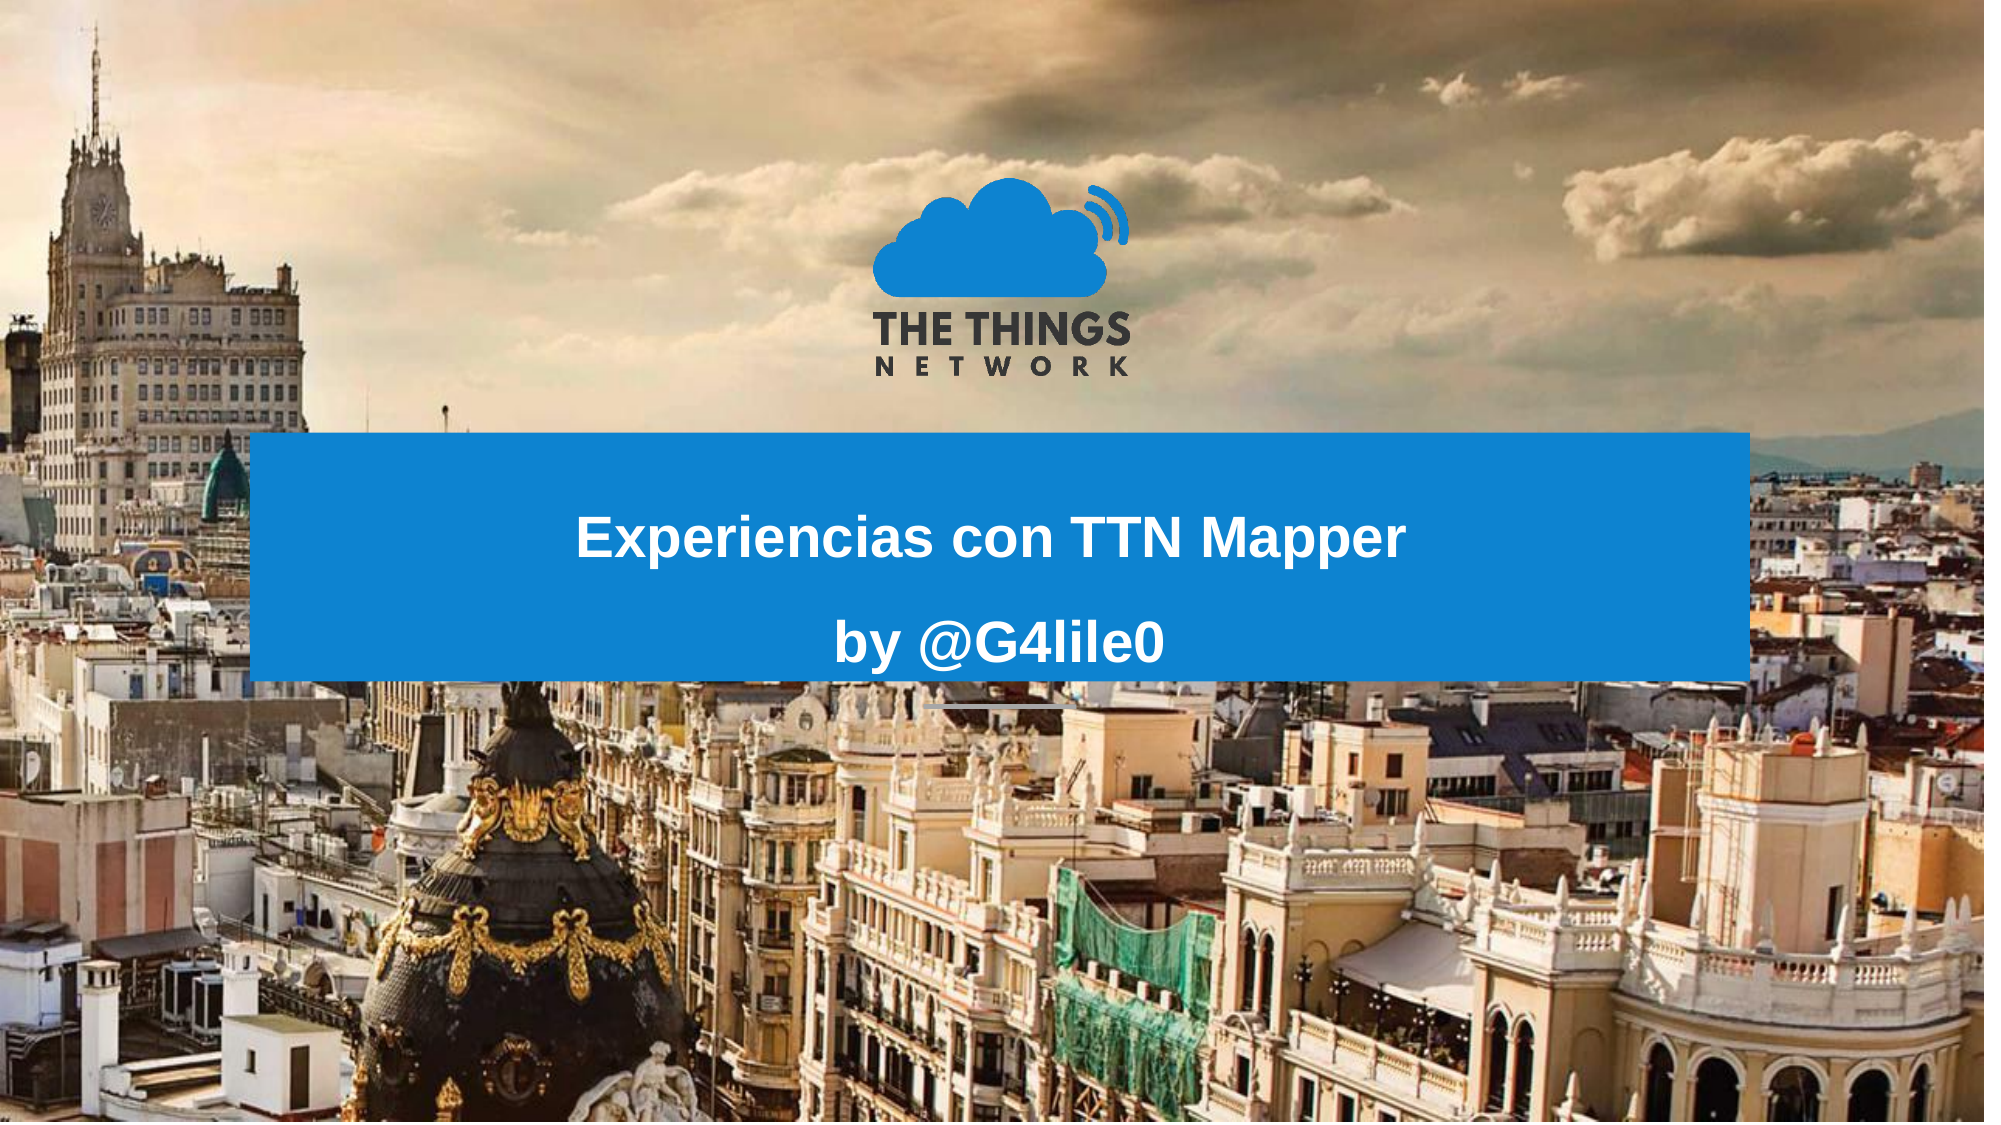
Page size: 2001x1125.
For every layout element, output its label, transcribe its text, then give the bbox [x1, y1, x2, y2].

picture [0, 0, 1984, 1122]
title Experiencias con TTN Mapper by @G4lile0 [249, 432, 1750, 682]
